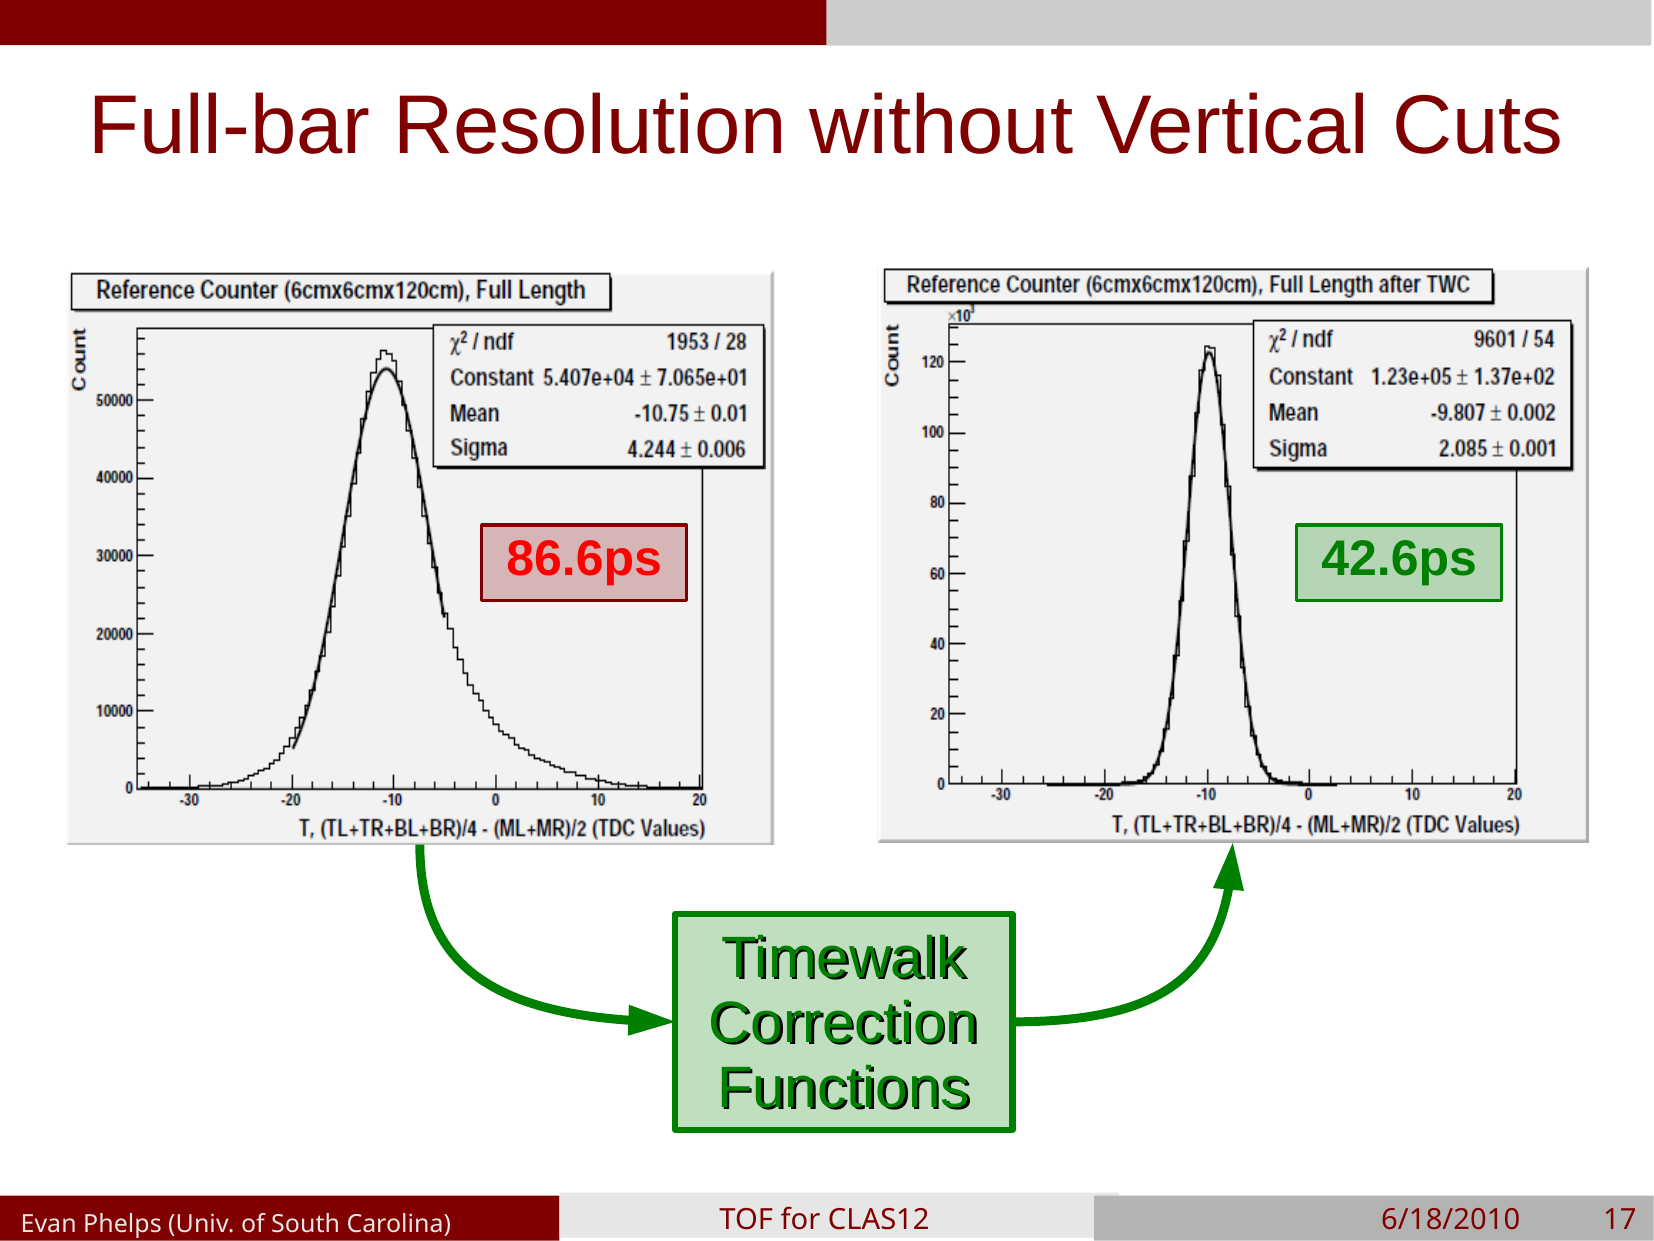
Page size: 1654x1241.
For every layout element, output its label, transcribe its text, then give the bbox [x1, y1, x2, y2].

title Full-bar Resolution without Vertical Cuts [82, 62, 1571, 187]
text_box 42.6ps [1296, 525, 1502, 601]
text_box 86.6ps [481, 525, 687, 601]
text_box Timewalk Correction Functions [675, 913, 1013, 1130]
picture [877, 262, 1589, 844]
picture [64, 263, 776, 845]
